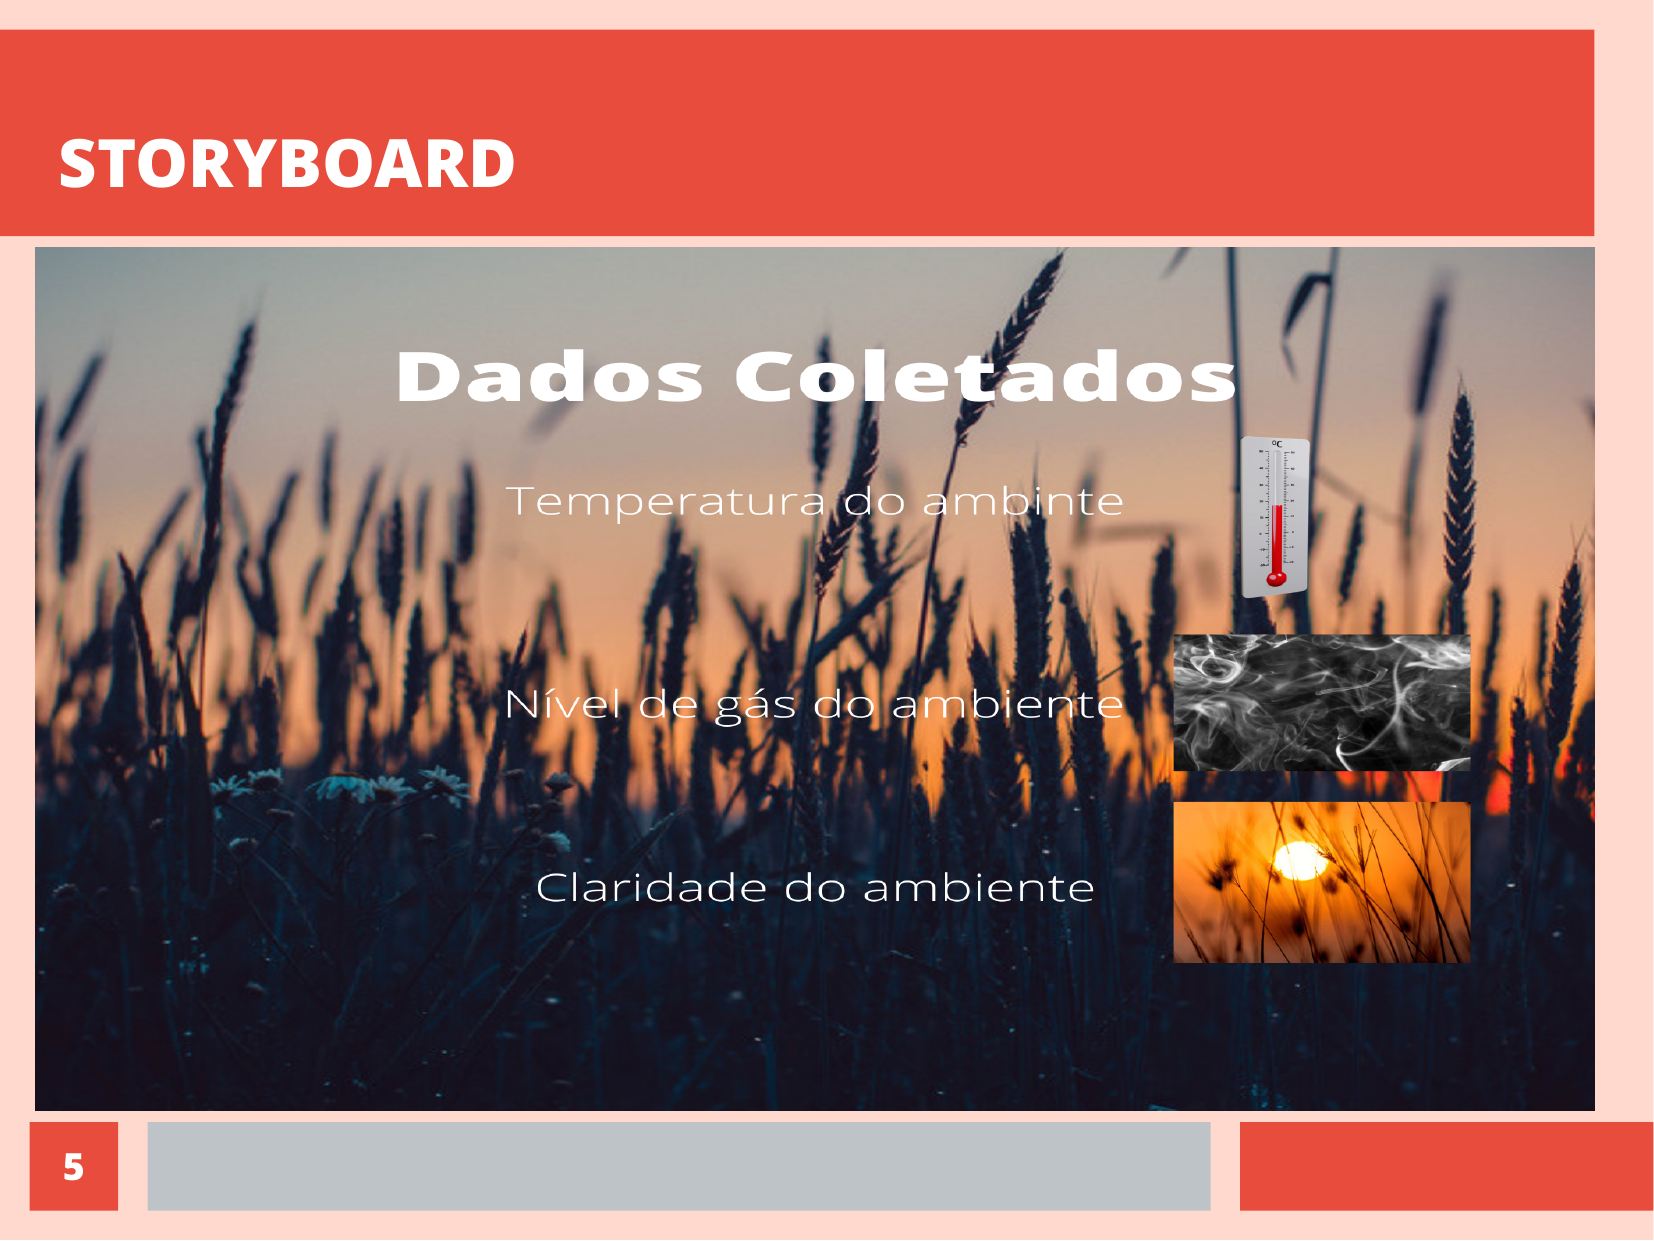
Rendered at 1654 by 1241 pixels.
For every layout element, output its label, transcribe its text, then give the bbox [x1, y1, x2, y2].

picture [35, 247, 1595, 1111]
title STORYBOARD [59, 59, 1595, 207]
